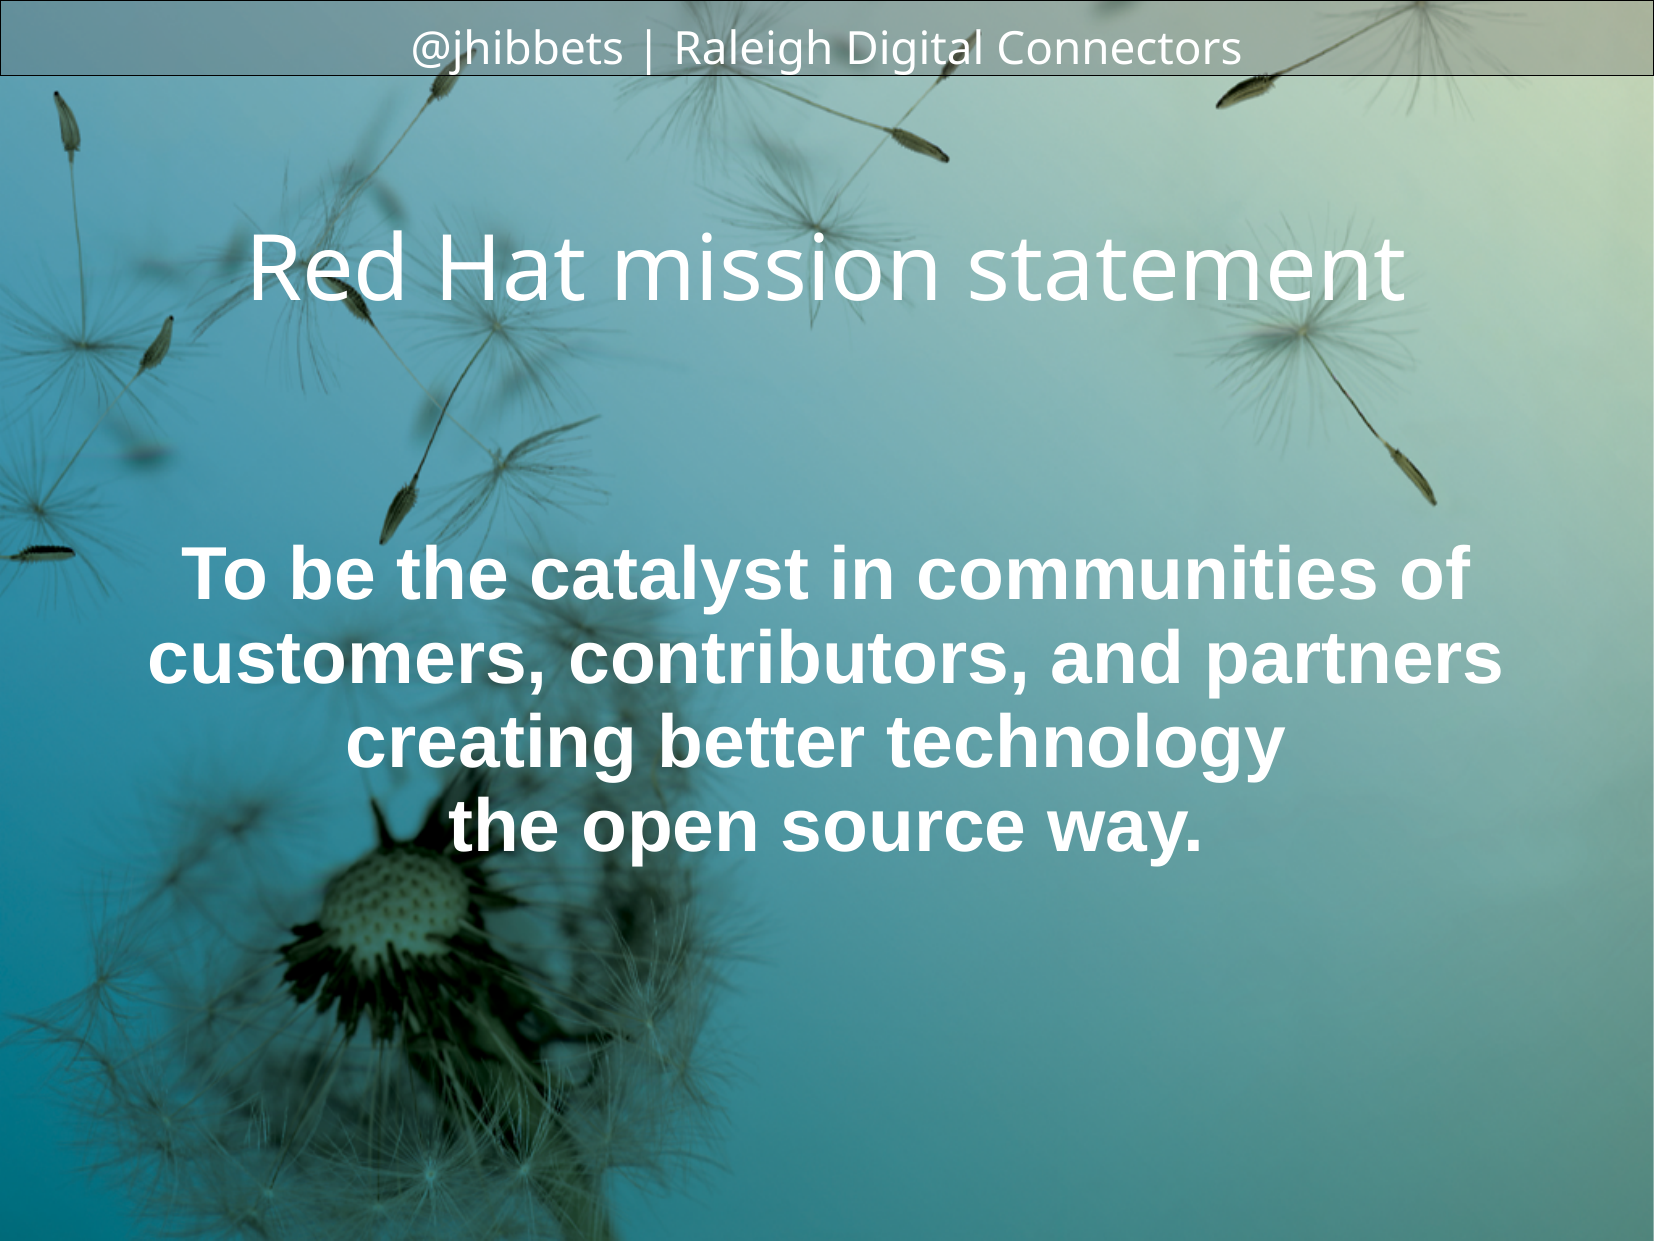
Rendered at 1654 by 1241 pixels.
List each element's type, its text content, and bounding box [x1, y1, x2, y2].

picture [0, 76, 1654, 1241]
title Red Hat mission statement [82, 161, 1571, 290]
subtitle To be the catalyst in communities of customers, contributors, and partners creating better technology the open source way. [82, 290, 1571, 1109]
